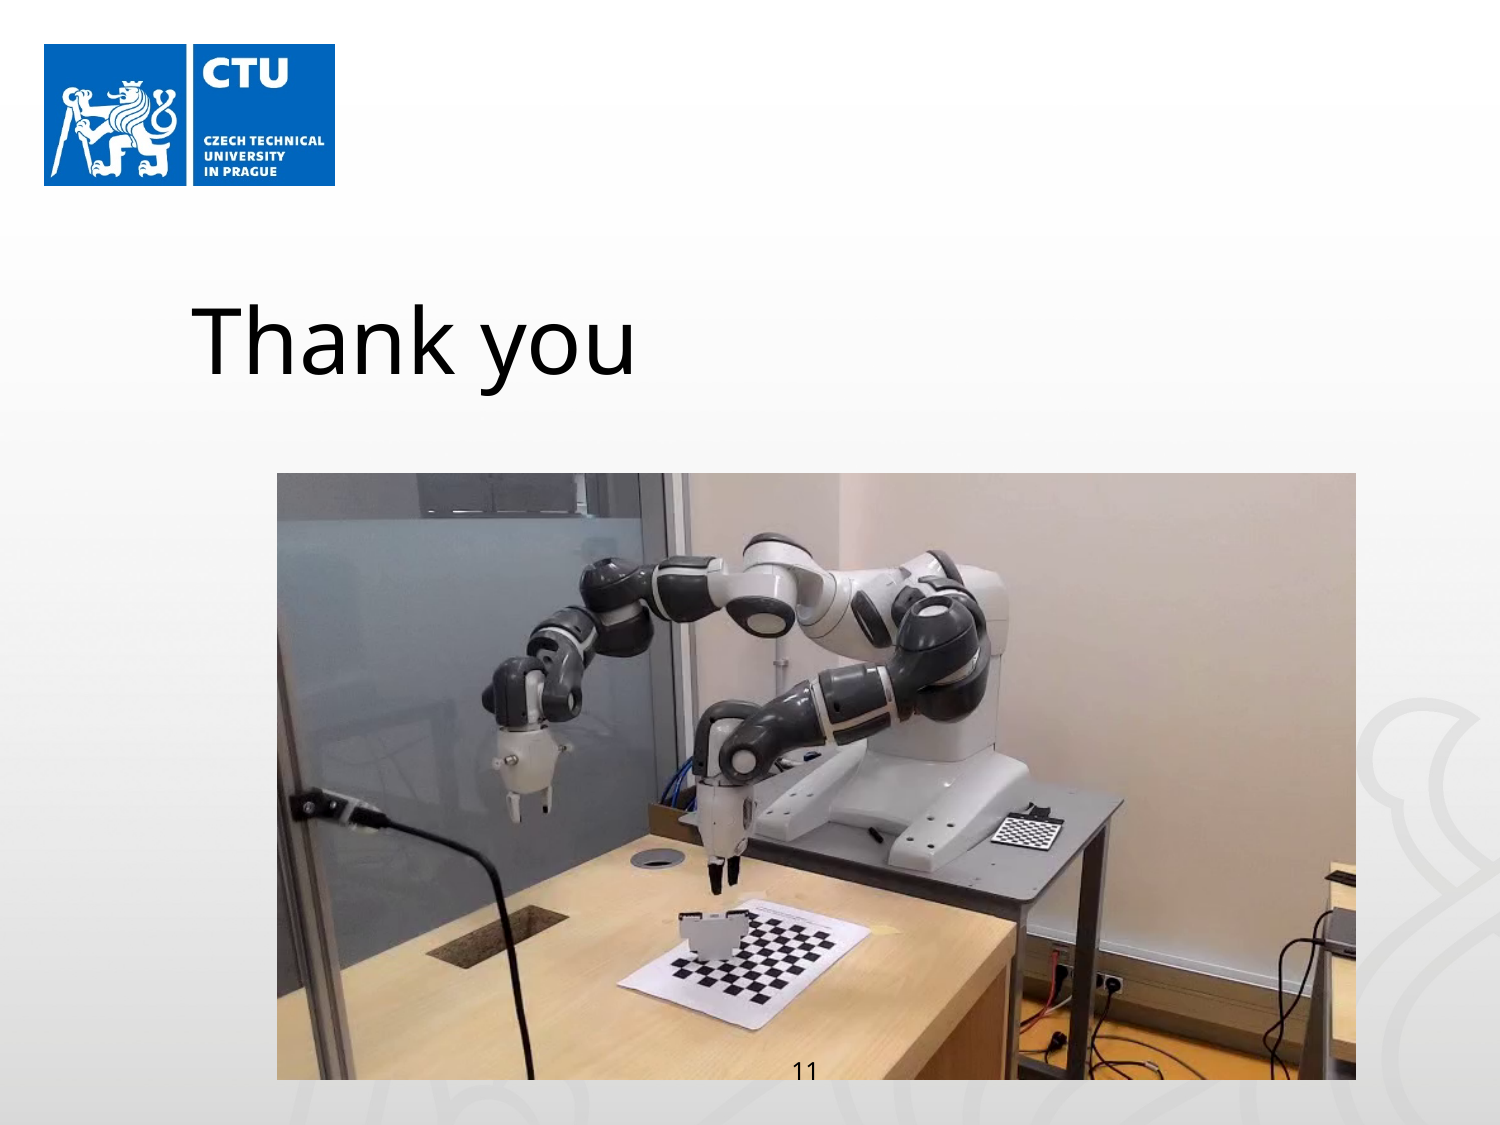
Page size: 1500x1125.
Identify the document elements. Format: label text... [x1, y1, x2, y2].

title 11 [776, 1050, 841, 1096]
picture [0, 0, 1500, 1125]
title Thank you [177, 236, 1456, 454]
text_box [276, 472, 1357, 1081]
